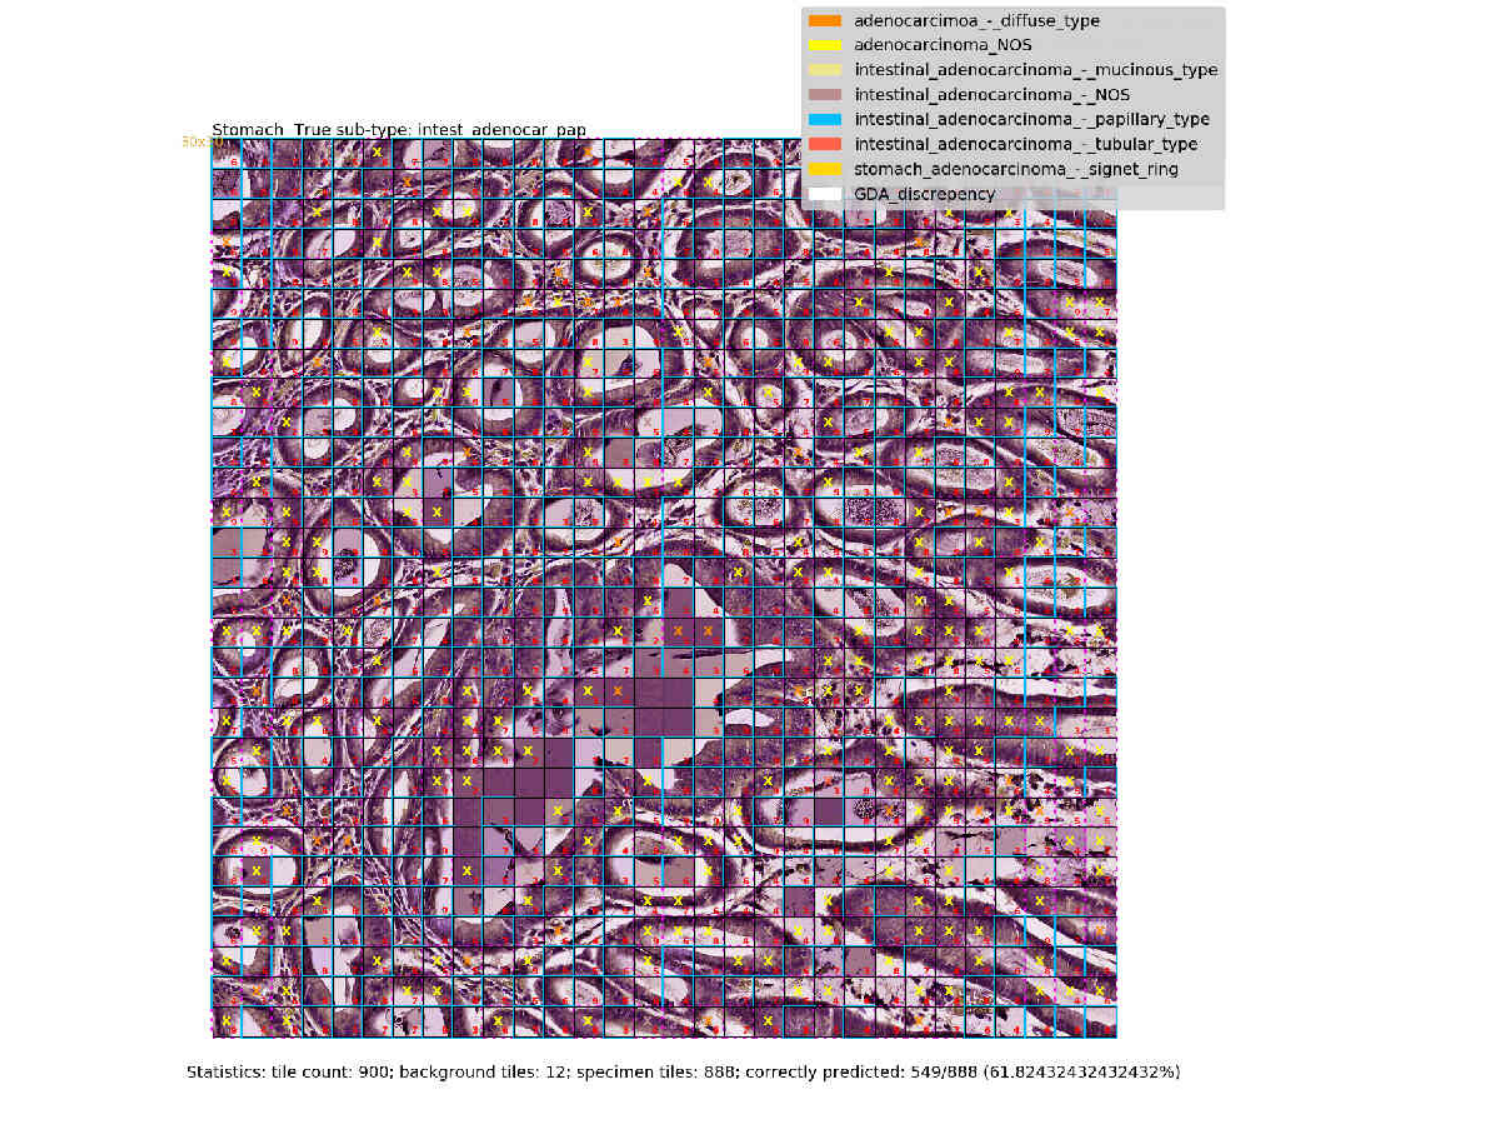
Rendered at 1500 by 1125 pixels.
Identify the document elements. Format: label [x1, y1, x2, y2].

picture [153, 0, 1230, 1099]
